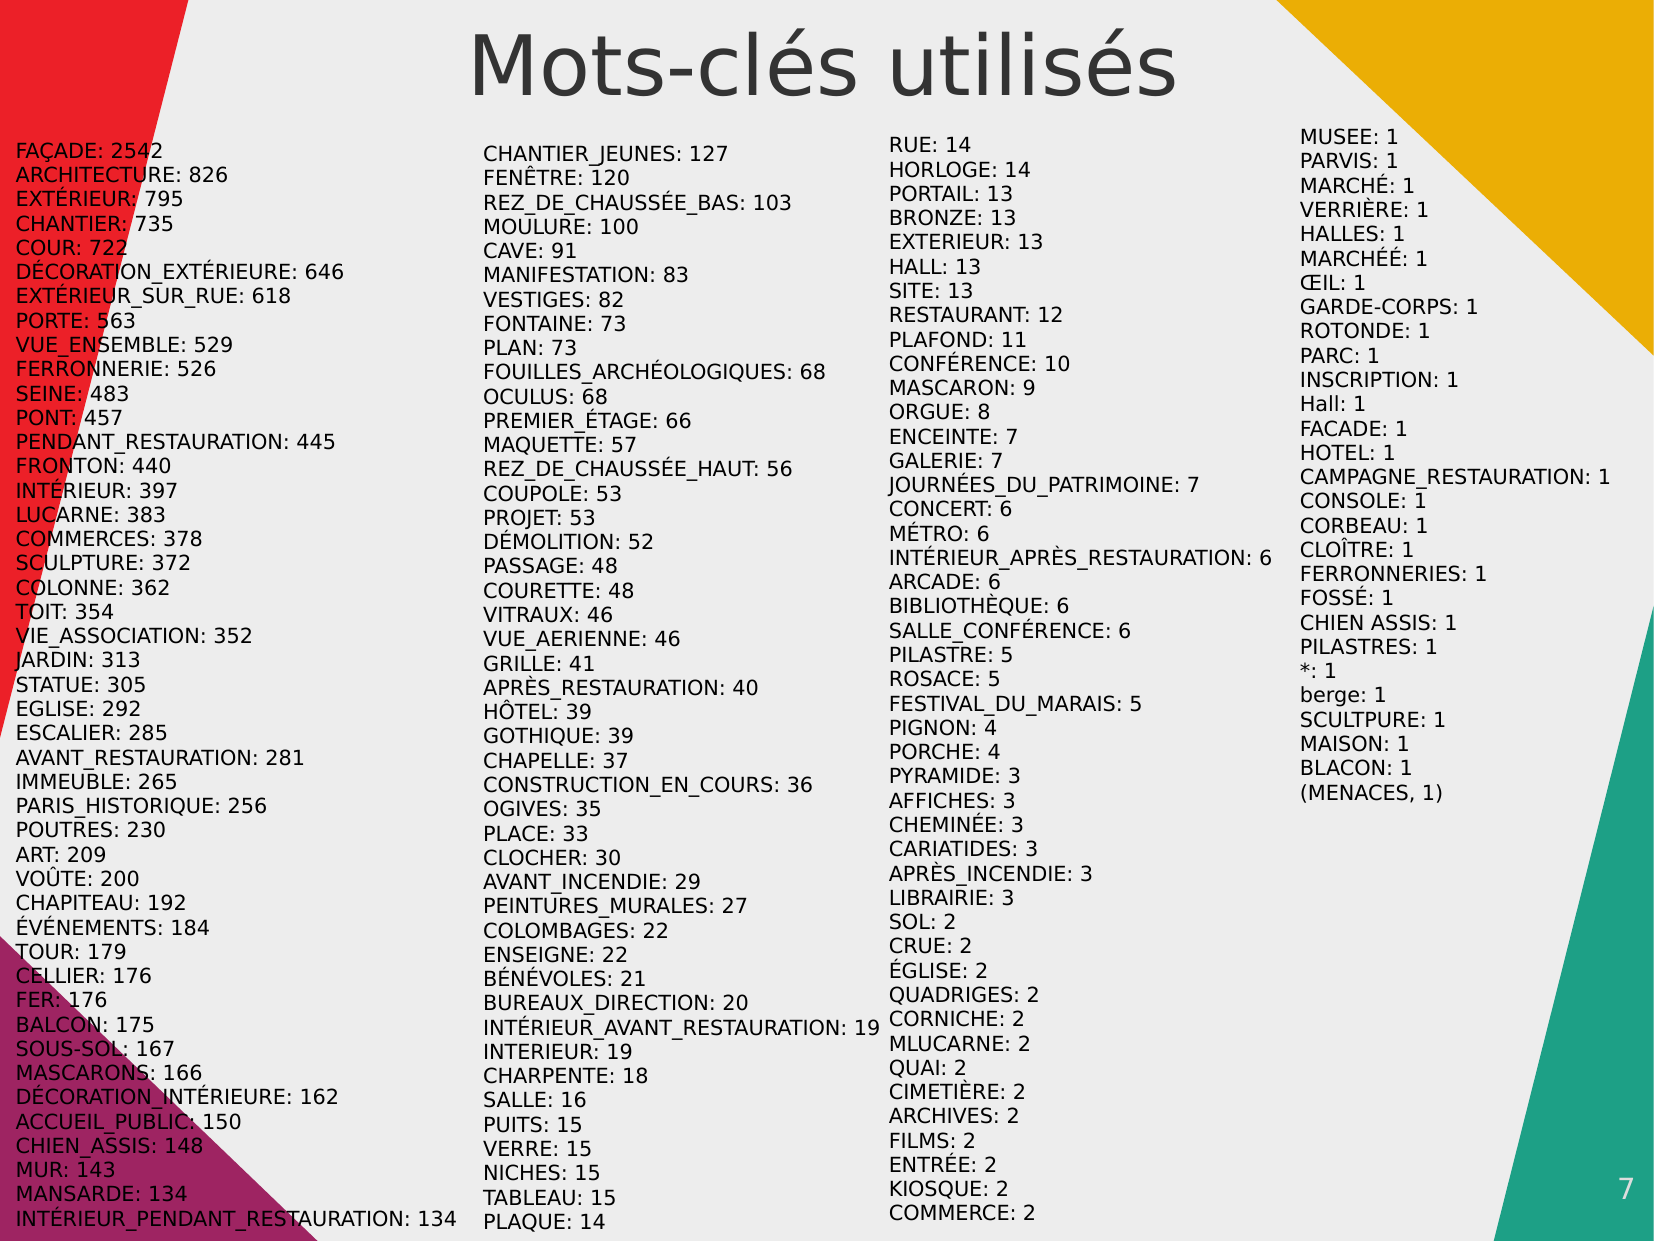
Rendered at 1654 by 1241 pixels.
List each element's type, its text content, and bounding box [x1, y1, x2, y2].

text_box MUSEE: 1 PARVIS: 1 MARCHÉ: 1 VERRIÈRE: 1 HALLES: 1 MARCHÉÉ: 1 ŒIL: 1 GARDE-CORPS: 1 ROTONDE: 1 PARC: 1 INSCRIPTION: 1 Hall: 1 FACADE: 1 HOTEL: 1 CAMPAGNE_RESTAURATION: 1 CONSOLE: 1 CORBEAU: 1 CLOÎTRE: 1 FERRONNERIES: 1 FOSSÉ: 1 CHIEN ASSIS: 1 PILASTRES: 1 *: 1 berge: 1 SCULTPURE: 1 MAISON: 1 BLACON: 1 (MENACES, 1) [1285, 118, 1654, 1241]
title Mots-clés utilisés [111, 0, 1536, 134]
text_box CHANTIER_JEUNES: 127 FENÊTRE: 120 REZ_DE_CHAUSSÉE_BAS: 103 MOULURE: 100 CAVE: 91 MANIFESTATION: 83 VESTIGES: 82 FONTAINE: 73 PLAN: 73 FOUILLES_ARCHÉOLOGIQUES: 68 OCULUS: 68 PREMIER_ÉTAGE: 66 MAQUETTE: 57 REZ_DE_CHAUSSÉE_HAUT: 56 COUPOLE: 53 PROJET: 53 DÉMOLITION: 52 PASSAGE: 48 COURETTE: 48 VITRAUX: 46 VUE_AERIENNE: 46 GRILLE: 41 APRÈS_RESTAURATION: 40 HÔTEL: 39 GOTHIQUE: 39 CHAPELLE: 37 CONSTRUCTION_EN_COURS: 36 OGIVES: 35 PLACE: 33 CLOCHER: 30 AVANT_INCENDIE: 29 PEINTURES_MURALES: 27 COLOMBAGES: 22 ENSEIGNE: 22 BÉNÉVOLES: 21 BUREAUX_DIRECTION: 20 INTÉRIEUR_AVANT_RESTAURATION: 19 INTERIEUR: 19 CHARPENTE: 18 SALLE: 16 PUITS: 15 VERRE: 15 NICHES: 15 TABLEAU: 15 PLAQUE: 14 [468, 134, 874, 1241]
text_box RUE: 14 HORLOGE: 14 PORTAIL: 13 BRONZE: 13 EXTERIEUR: 13 HALL: 13 SITE: 13 RESTAURANT: 12 PLAFOND: 11 CONFÉRENCE: 10 MASCARON: 9 ORGUE: 8 ENCEINTE: 7 GALERIE: 7 JOURNÉES_DU_PATRIMOINE: 7 CONCERT: 6 MÉTRO: 6 INTÉRIEUR_APRÈS_RESTAURATION: 6 ARCADE: 6 BIBLIOTHÈQUE: 6 SALLE_CONFÉRENCE: 6 PILASTRE: 5 ROSACE: 5 FESTIVAL_DU_MARAIS: 5 PIGNON: 4 PORCHE: 4 PYRAMIDE: 3 AFFICHES: 3 CHEMINÉE: 3 CARIATIDES: 3 APRÈS_INCENDIE: 3 LIBRAIRIE: 3 SOL: 2 CRUE: 2 ÉGLISE: 2 QUADRIGES: 2 CORNICHE: 2 MLUCARNE: 2 QUAI: 2 CIMETIÈRE: 2 ARCHIVES: 2 FILMS: 2 ENTRÉE: 2 KIOSQUE: 2 COMMERCE: 2 [874, 126, 1285, 1241]
text_box FAÇADE: 2542 ARCHITECTURE: 826 EXTÉRIEUR: 795 CHANTIER: 735 COUR: 722 DÉCORATION_EXTÉRIEURE: 646 EXTÉRIEUR_SUR_RUE: 618 PORTE: 563 VUE_ENSEMBLE: 529 FERRONNERIE: 526 SEINE: 483 PONT: 457 PENDANT_RESTAURATION: 445 FRONTON: 440 INTÉRIEUR: 397 LUCARNE: 383 COMMERCES: 378 SCULPTURE: 372 COLONNE: 362 TOIT: 354 VIE_ASSOCIATION: 352 JARDIN: 313 STATUE: 305 EGLISE: 292 ESCALIER: 285 AVANT_RESTAURATION: 281 IMMEUBLE: 265 PARIS_HISTORIQUE: 256 POUTRES: 230 ART: 209 VOÛTE: 200 CHAPITEAU: 192 ÉVÉNEMENTS: 184 TOUR: 179 CELLIER: 176 FER: 176 BALCON: 175 SOUS-SOL: 167 MASCARONS: 166 DÉCORATION_INTÉRIEURE: 162 ACCUEIL_PUBLIC: 150 CHIEN_ASSIS: 148 MUR: 143 MANSARDE: 134 INTÉRIEUR_PENDANT_RESTAURATION: 134 [0, 131, 626, 1241]
